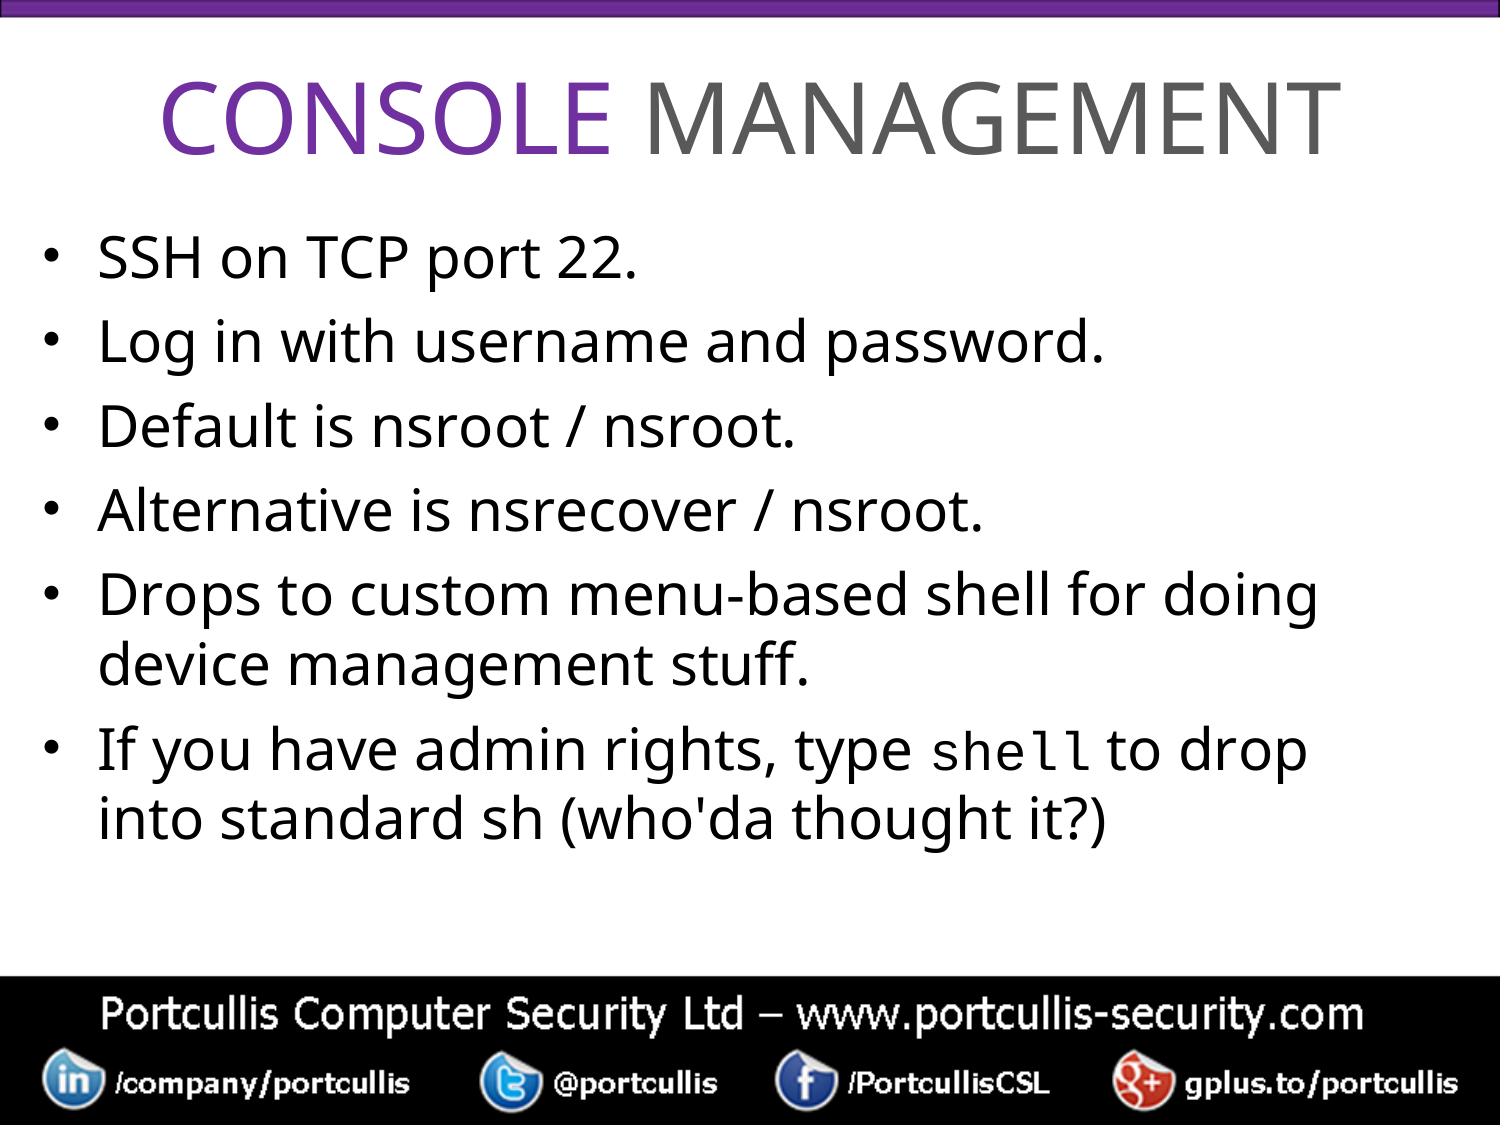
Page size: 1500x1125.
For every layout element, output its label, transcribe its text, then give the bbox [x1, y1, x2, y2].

list SSH on TCP port 22. Log in with username and password. Default is nsroot / nsroot. Alternative is nsrecover / nsroot. Drops to custom menu-based shell for doing device management stuff. If you have admin rights, type shell to drop into standard sh (who'da thought it?) [41, 219, 1428, 965]
picture [0, 202, 1500, 1125]
picture [0, 0, 1500, 42]
title CONSOLE MANAGEMENT [0, 42, 1500, 202]
